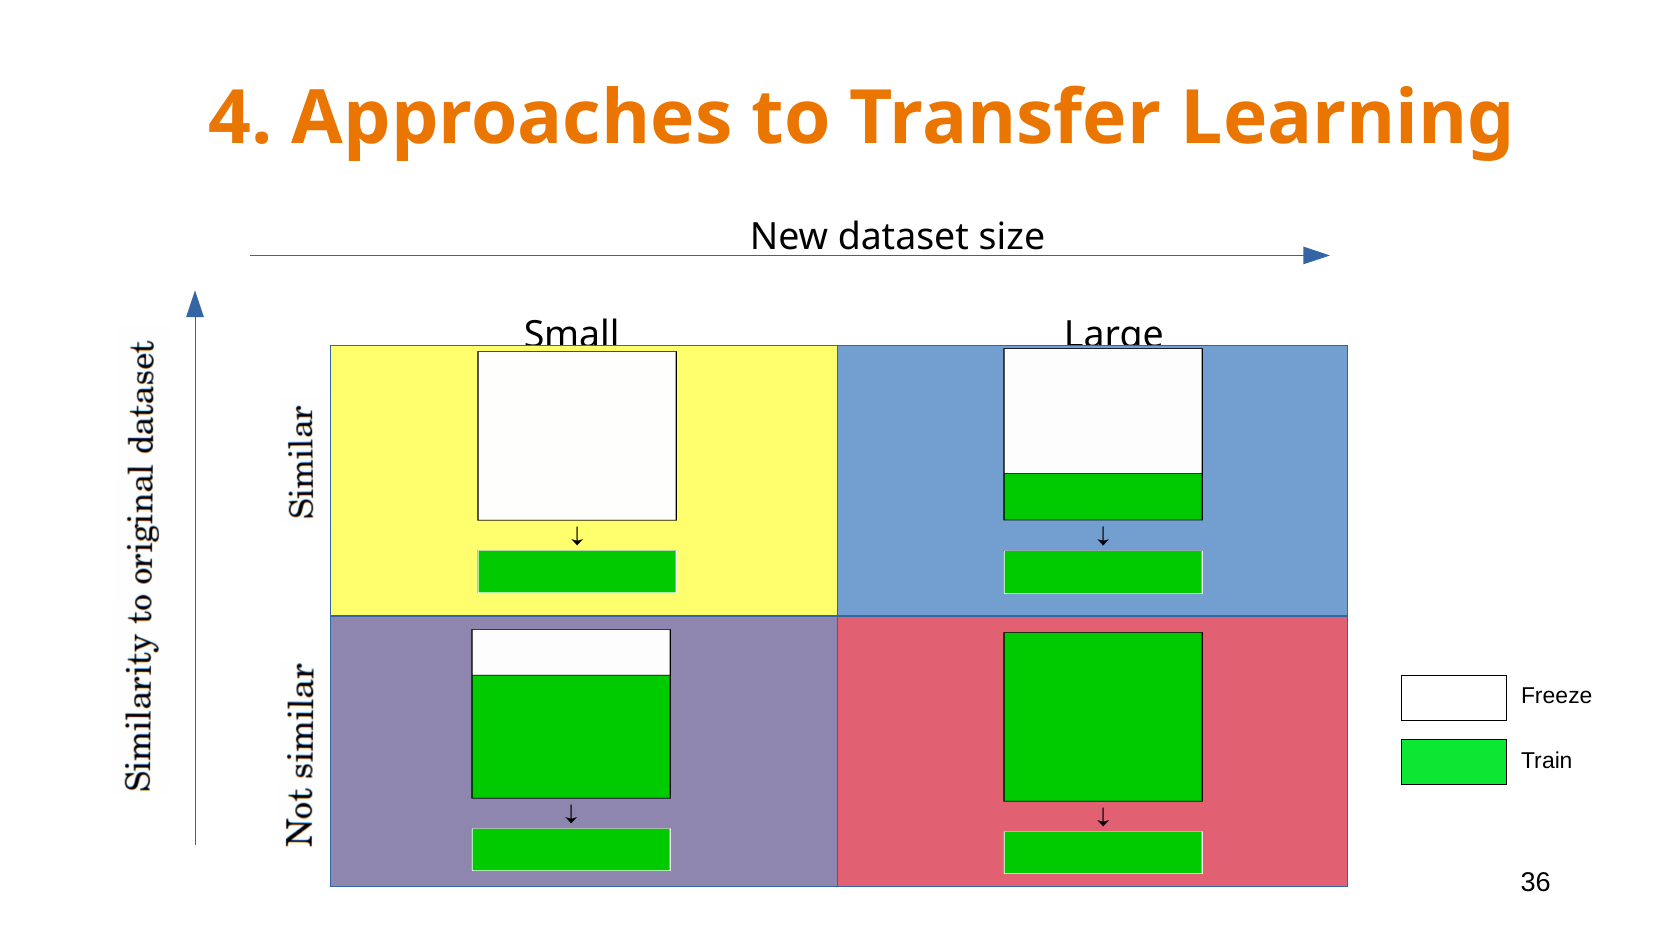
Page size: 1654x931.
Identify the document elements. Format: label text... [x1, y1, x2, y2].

text_box Freeze [1506, 675, 1612, 716]
picture [458, 622, 684, 878]
text_box New dataset size [735, 202, 1055, 255]
title 4. Approaches to Transfer Learning [82, 37, 1571, 193]
text_box Large [1049, 300, 1180, 341]
picture [990, 625, 1216, 881]
text_box [330, 345, 1348, 887]
picture [112, 326, 173, 796]
picture [278, 660, 328, 849]
text_box Small [509, 300, 640, 344]
picture [464, 344, 690, 601]
picture [990, 341, 1216, 601]
text_box Train [1506, 740, 1612, 781]
picture [279, 395, 330, 522]
text_box [1401, 739, 1507, 785]
